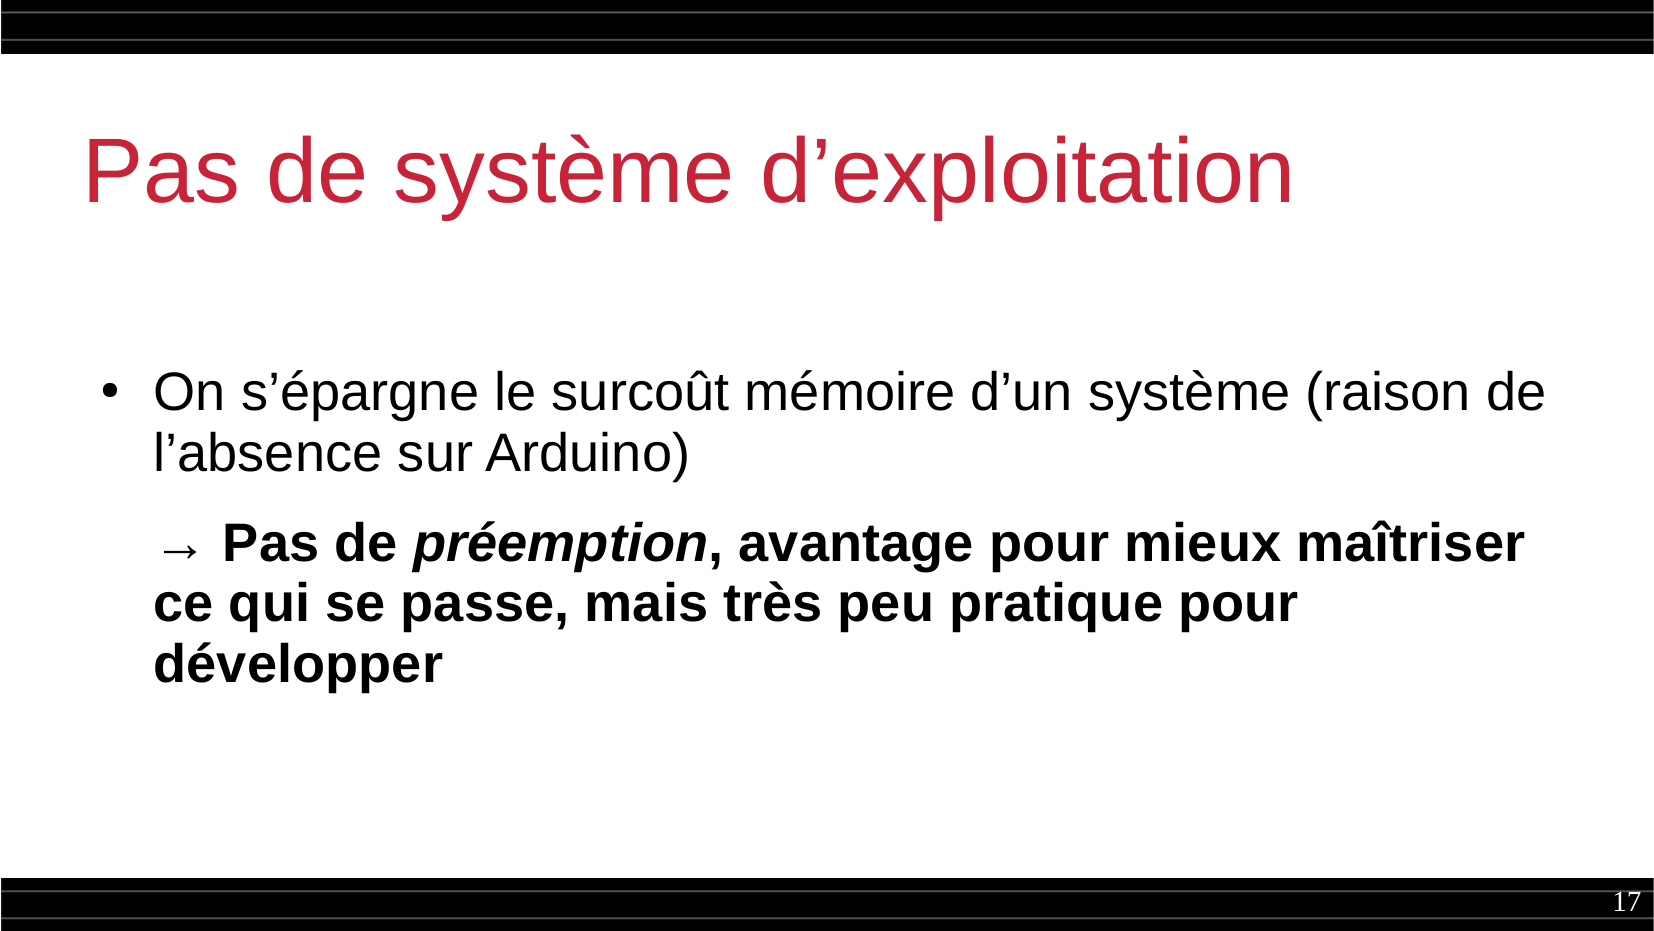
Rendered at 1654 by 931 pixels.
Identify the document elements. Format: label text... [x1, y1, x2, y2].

picture [1, 0, 1654, 54]
list On s’épargne le surcoût mémoire d’un système (raison de l’absence sur Arduino) → Pas de préemption, avantage pour mieux maîtriser ce qui se passe, mais très peu pratique pour développer [82, 271, 1571, 758]
picture [1, 878, 1654, 931]
title Pas de système d’exploitation [82, 92, 1571, 249]
